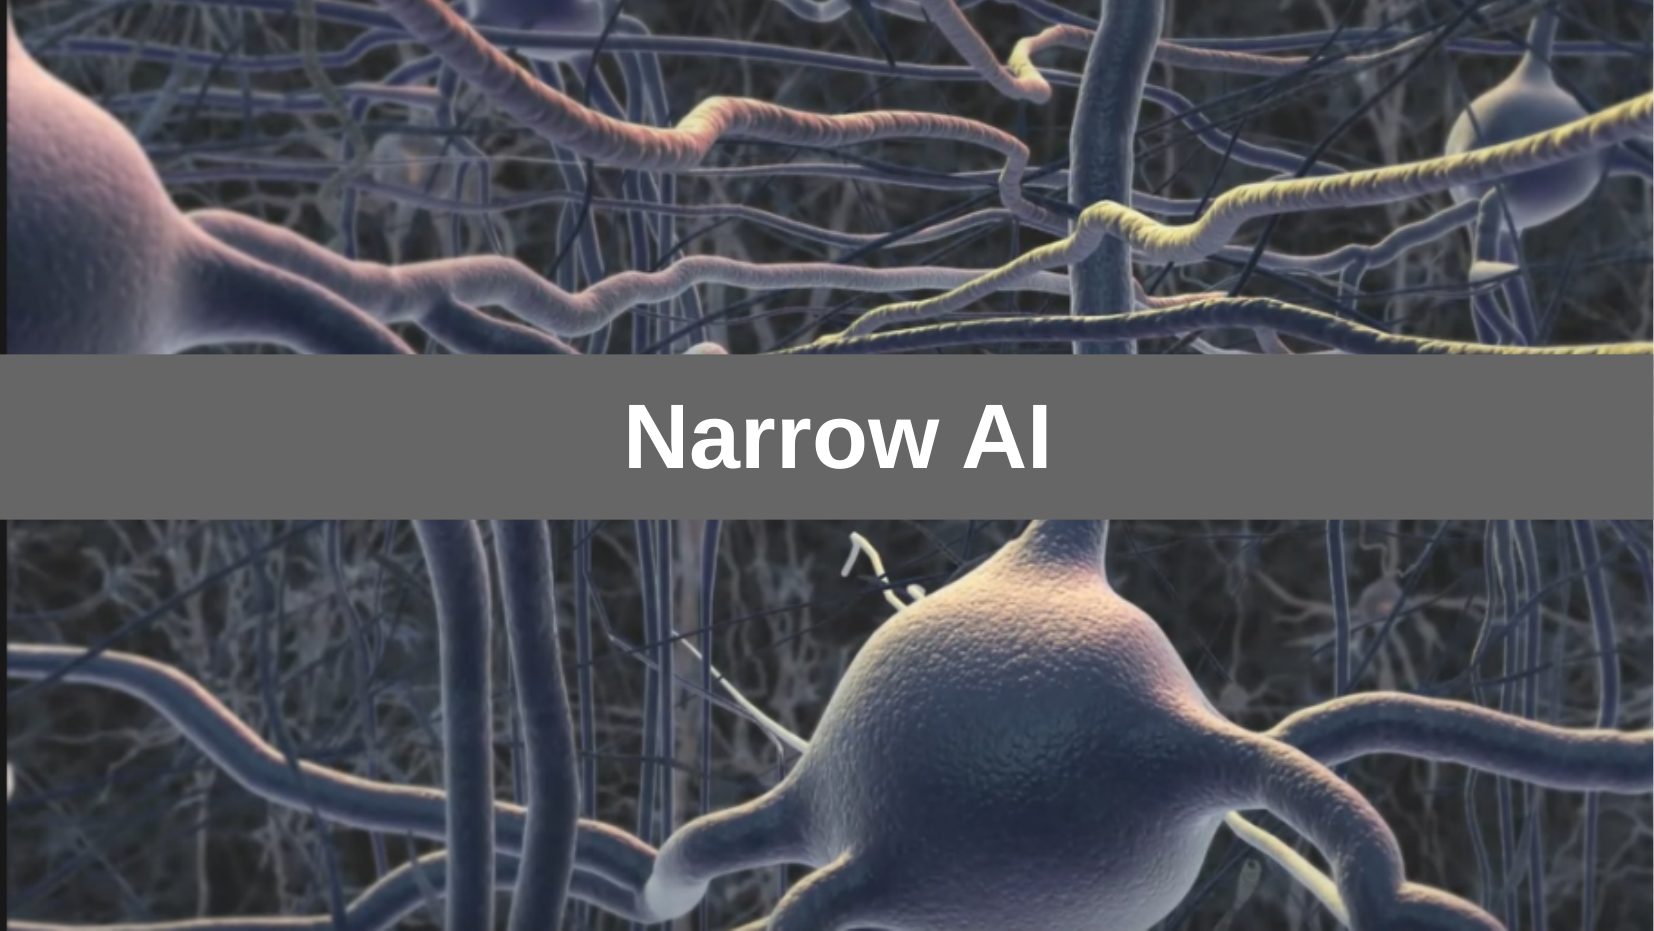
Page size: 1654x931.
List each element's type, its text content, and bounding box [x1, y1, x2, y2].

picture [0, 520, 1654, 931]
title Narrow AI [0, 354, 1654, 520]
picture [0, 0, 1654, 354]
